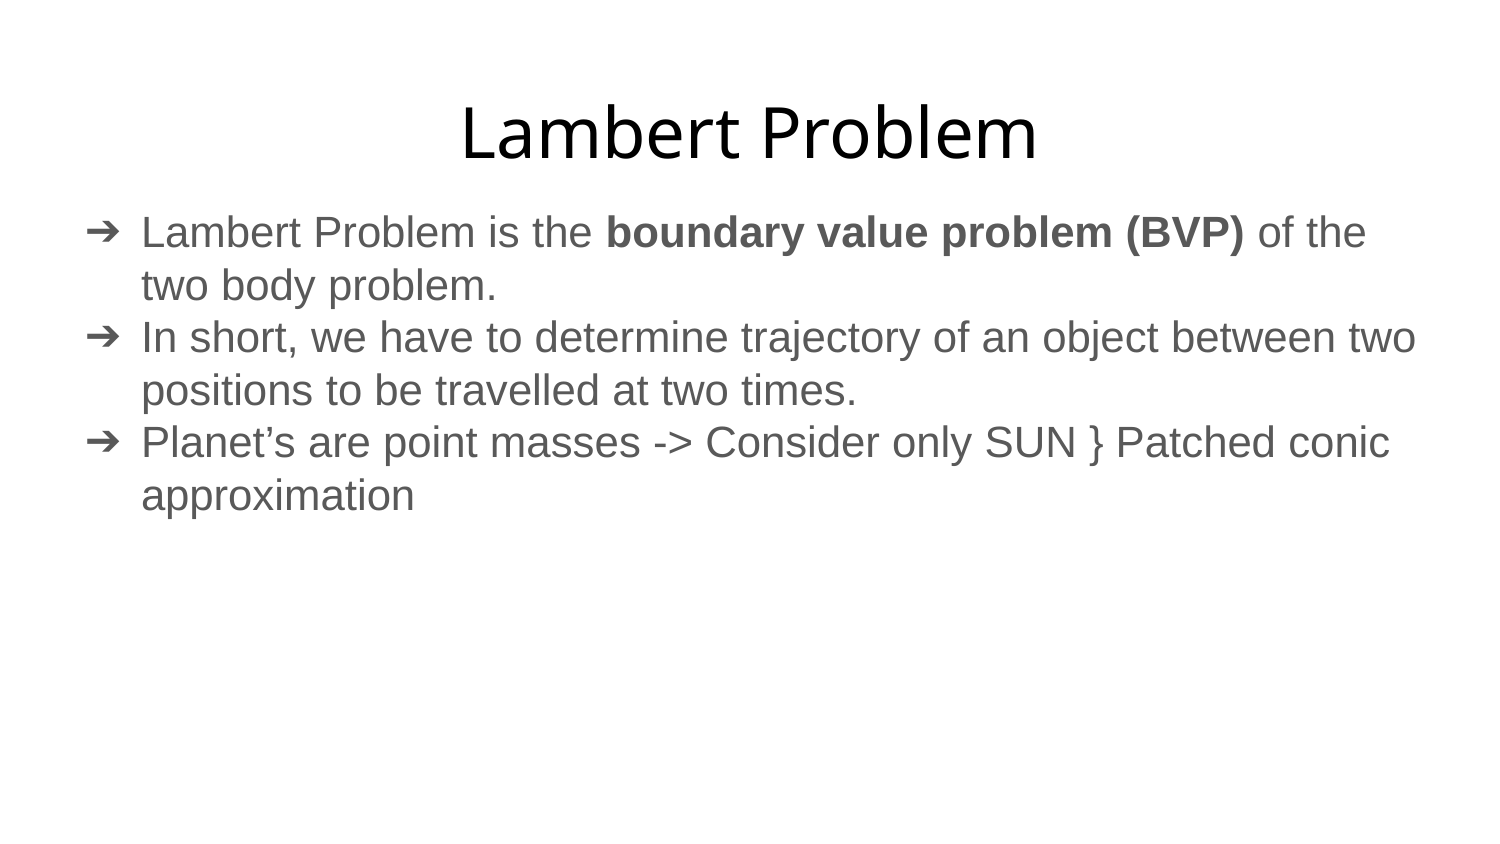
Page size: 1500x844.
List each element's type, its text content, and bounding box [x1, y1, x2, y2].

list Lambert Problem is the boundary value problem (BVP) of the two body problem. In short, we have to determine trajectory of an object between two positions to be travelled at two times. Planet’s are point masses -> Consider only SUN } Patched conic approximation [51, 189, 1449, 750]
title Lambert Problem [51, 72, 1449, 167]
